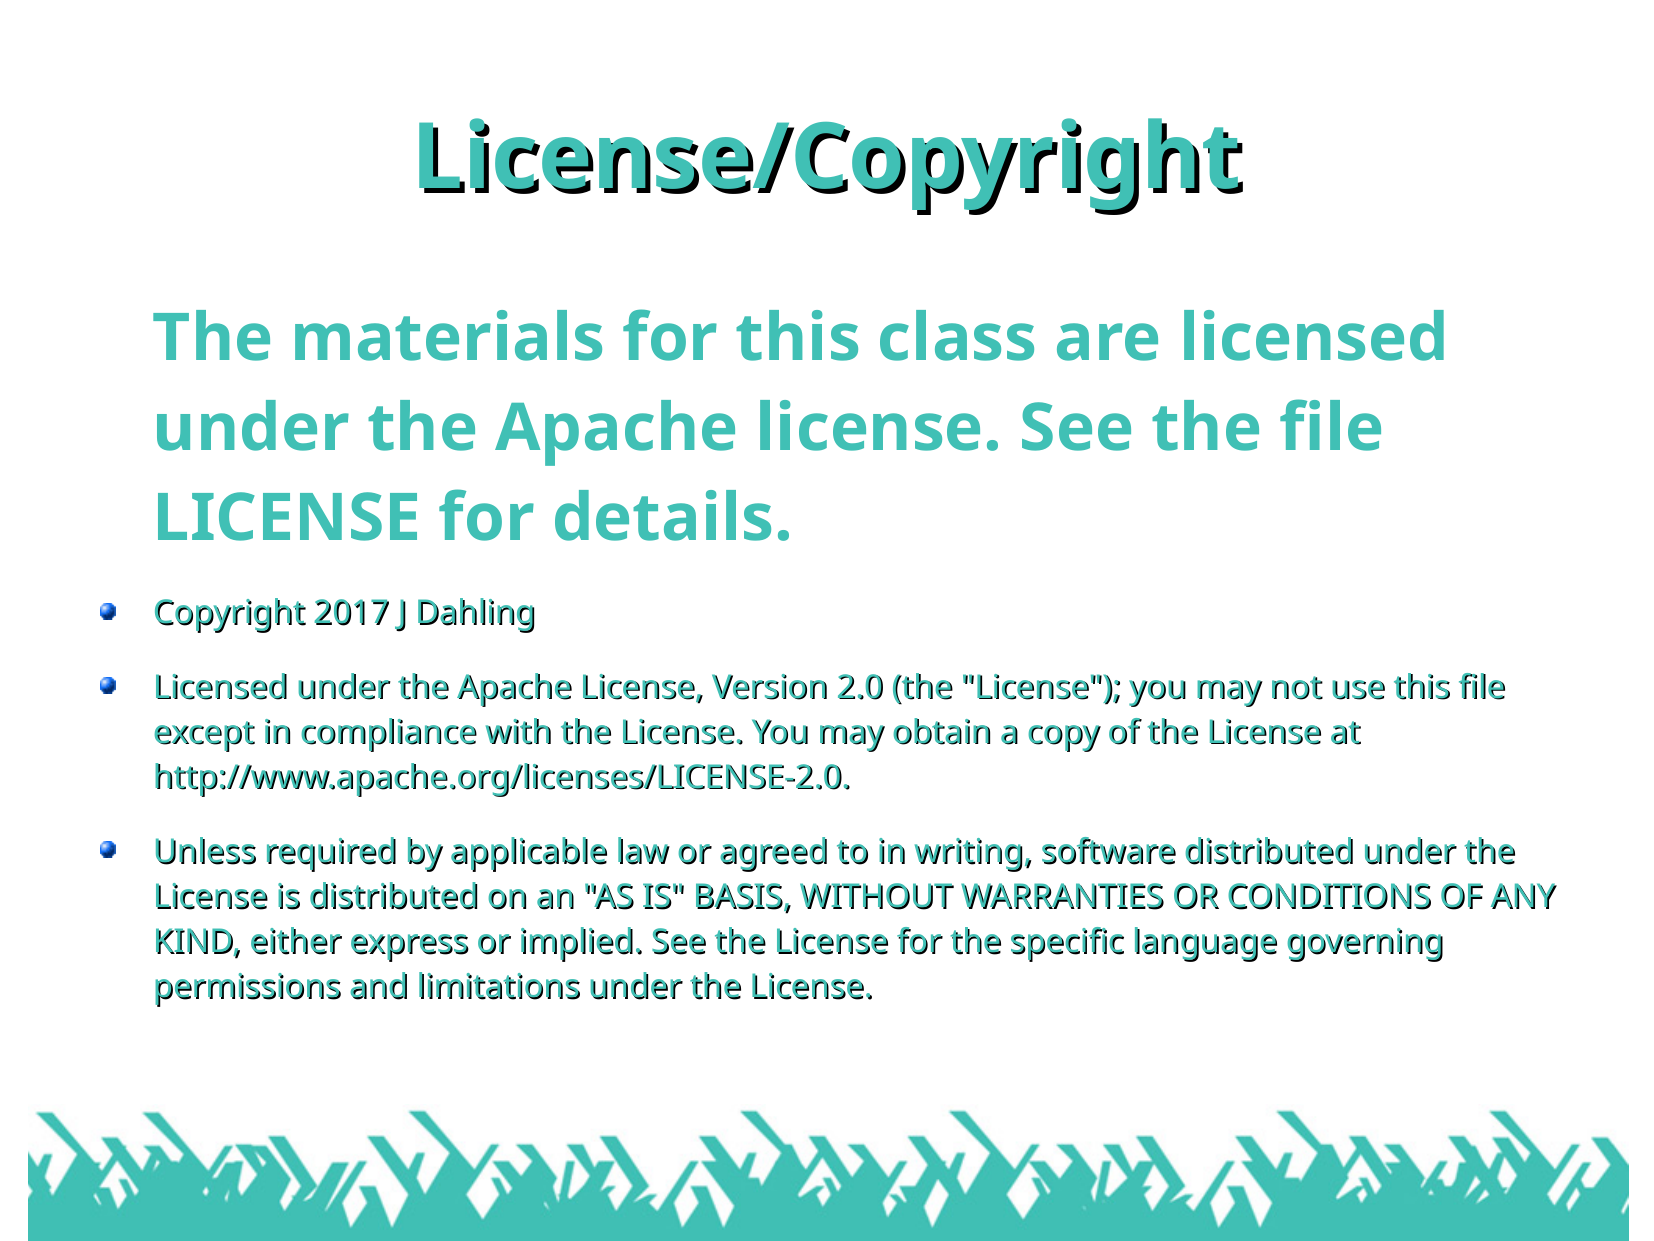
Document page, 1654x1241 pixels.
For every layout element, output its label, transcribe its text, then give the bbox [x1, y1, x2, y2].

picture [28, 1104, 1629, 1241]
list The materials for this class are licensed under the Apache license. See the file LICENSE for details. Copyright 2017 J Dahling Licensed under the Apache License, Version 2.0 (the "License"); you may not use this file except in compliance with the License. You may obtain a copy of the License at http://www.apache.org/licenses/LICENSE-2.0. Unless required by applicable law or agreed to in writing, software distributed under the License is distributed on an "AS IS" BASIS, WITHOUT WARRANTIES OR CONDITIONS OF ANY KIND, either express or implied. See the License for the specific language governing permissions and limitations under the License. [82, 290, 1571, 1010]
title License/Copyright [82, 49, 1571, 257]
